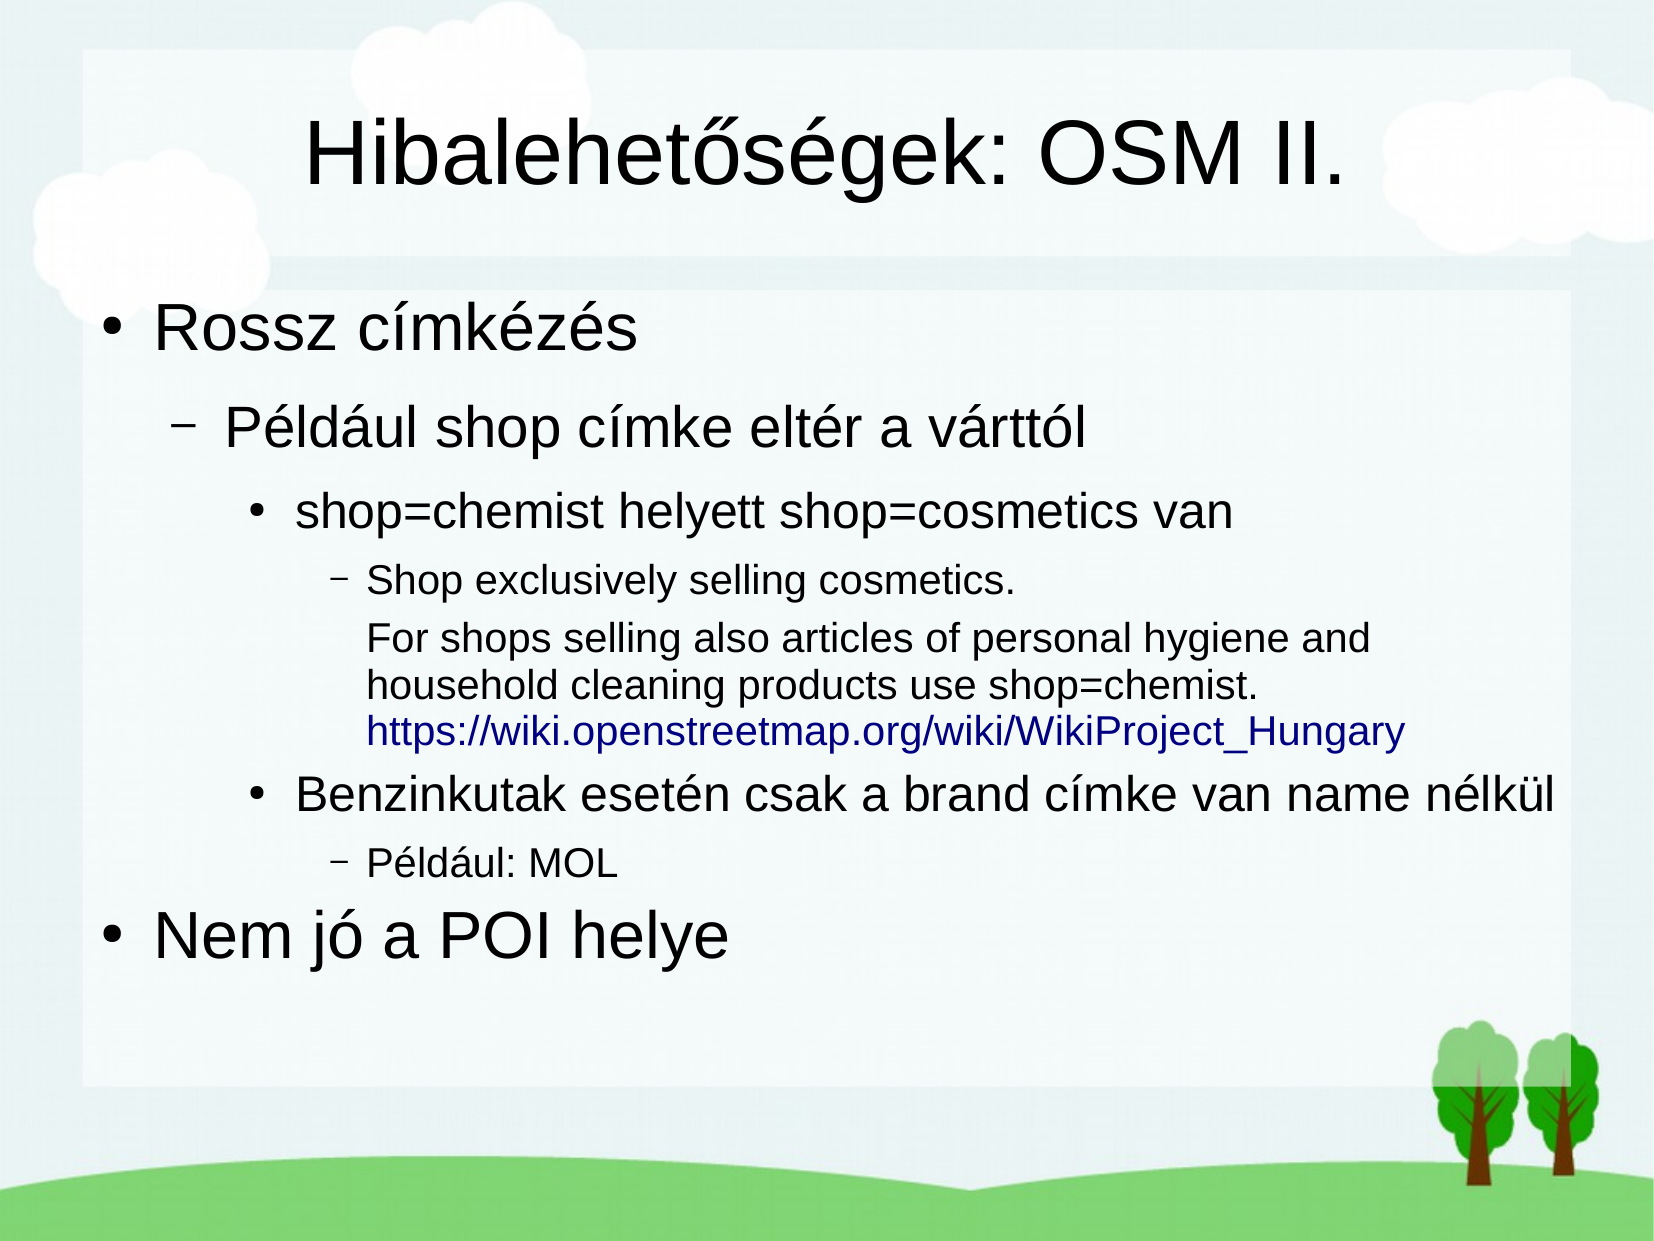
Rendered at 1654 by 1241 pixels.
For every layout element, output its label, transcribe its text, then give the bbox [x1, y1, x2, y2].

title Hibalehetőségek: OSM II. [82, 49, 1571, 257]
picture [0, 0, 1654, 1241]
list Rossz címkézés Például shop címke eltér a várttól shop=chemist helyett shop=cosmetics van Shop exclusively selling cosmetics. For shops selling also articles of personal hygiene and household cleaning products use shop=chemist.https://wiki.openstreetmap.org/wiki/WikiProject_Hungary Benzinkutak esetén csak a brand címke van name nélkül Például: MOL Nem jó a POI helye [82, 290, 1571, 1087]
